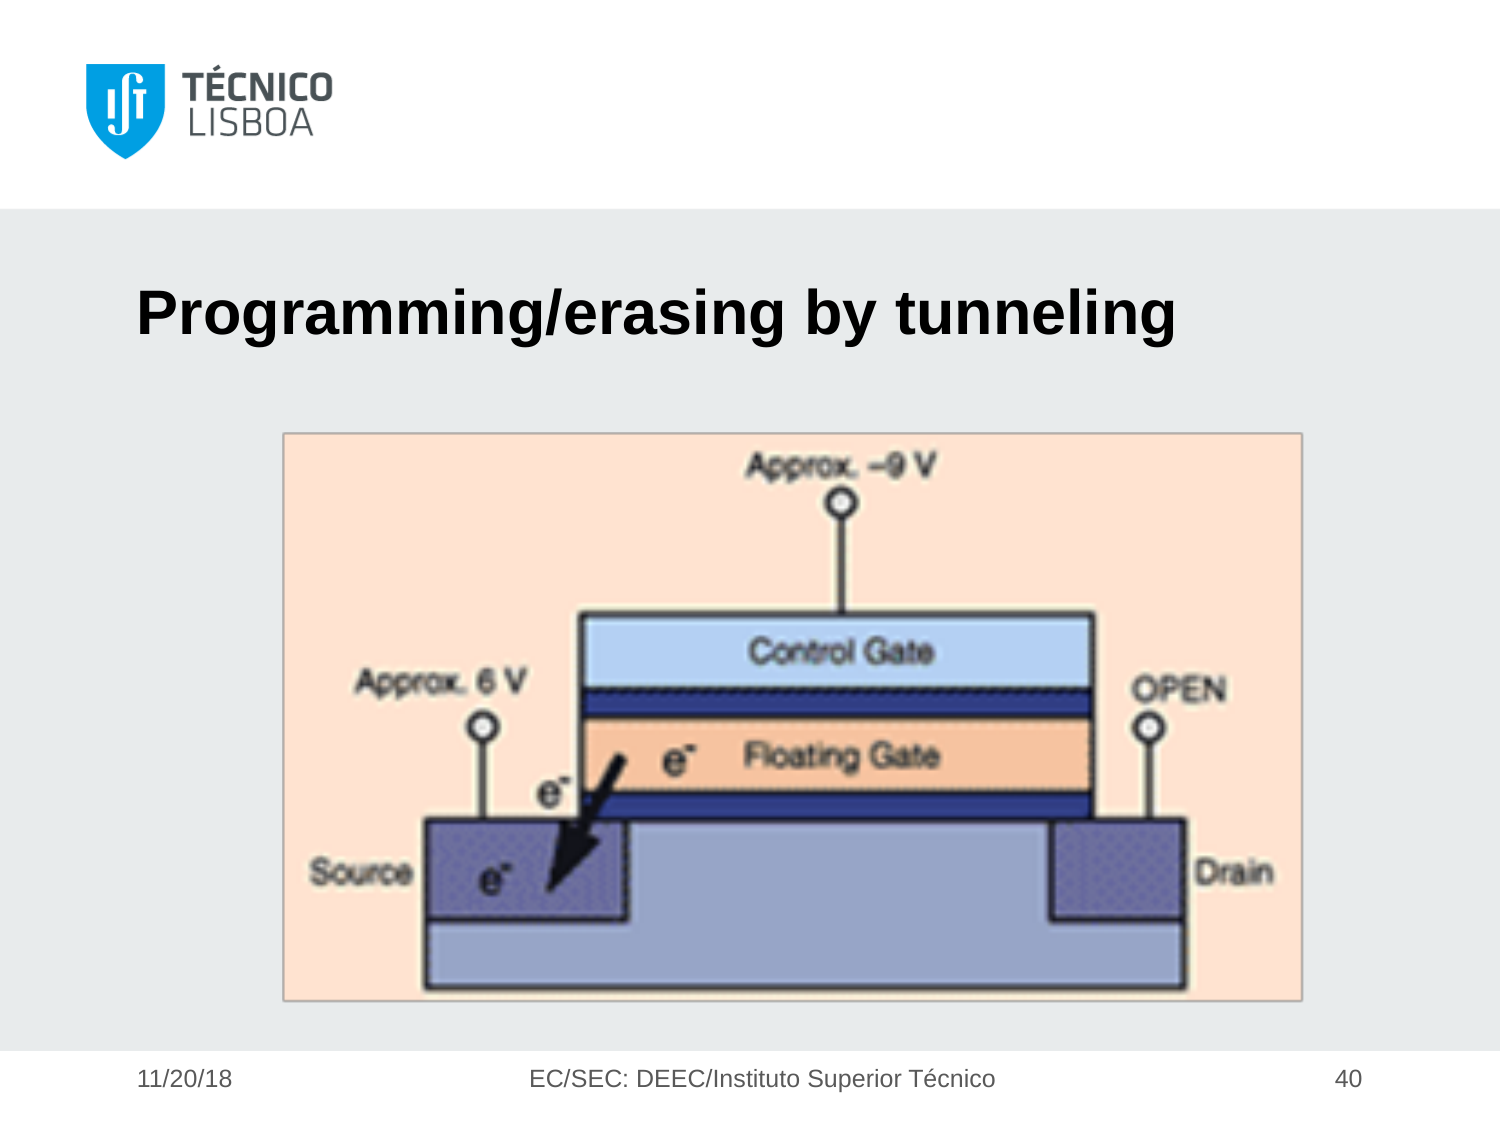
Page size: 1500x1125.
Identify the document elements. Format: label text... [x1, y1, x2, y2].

title Programming/erasing by tunneling [121, 237, 1378, 381]
footer EC/SEC: DEEC/Instituto Superior Técnico [512, 1052, 1021, 1103]
slide_number <number> [1077, 1052, 1378, 1103]
picture [0, 0, 1500, 1125]
slide_number 11/20/18 [121, 1052, 425, 1103]
